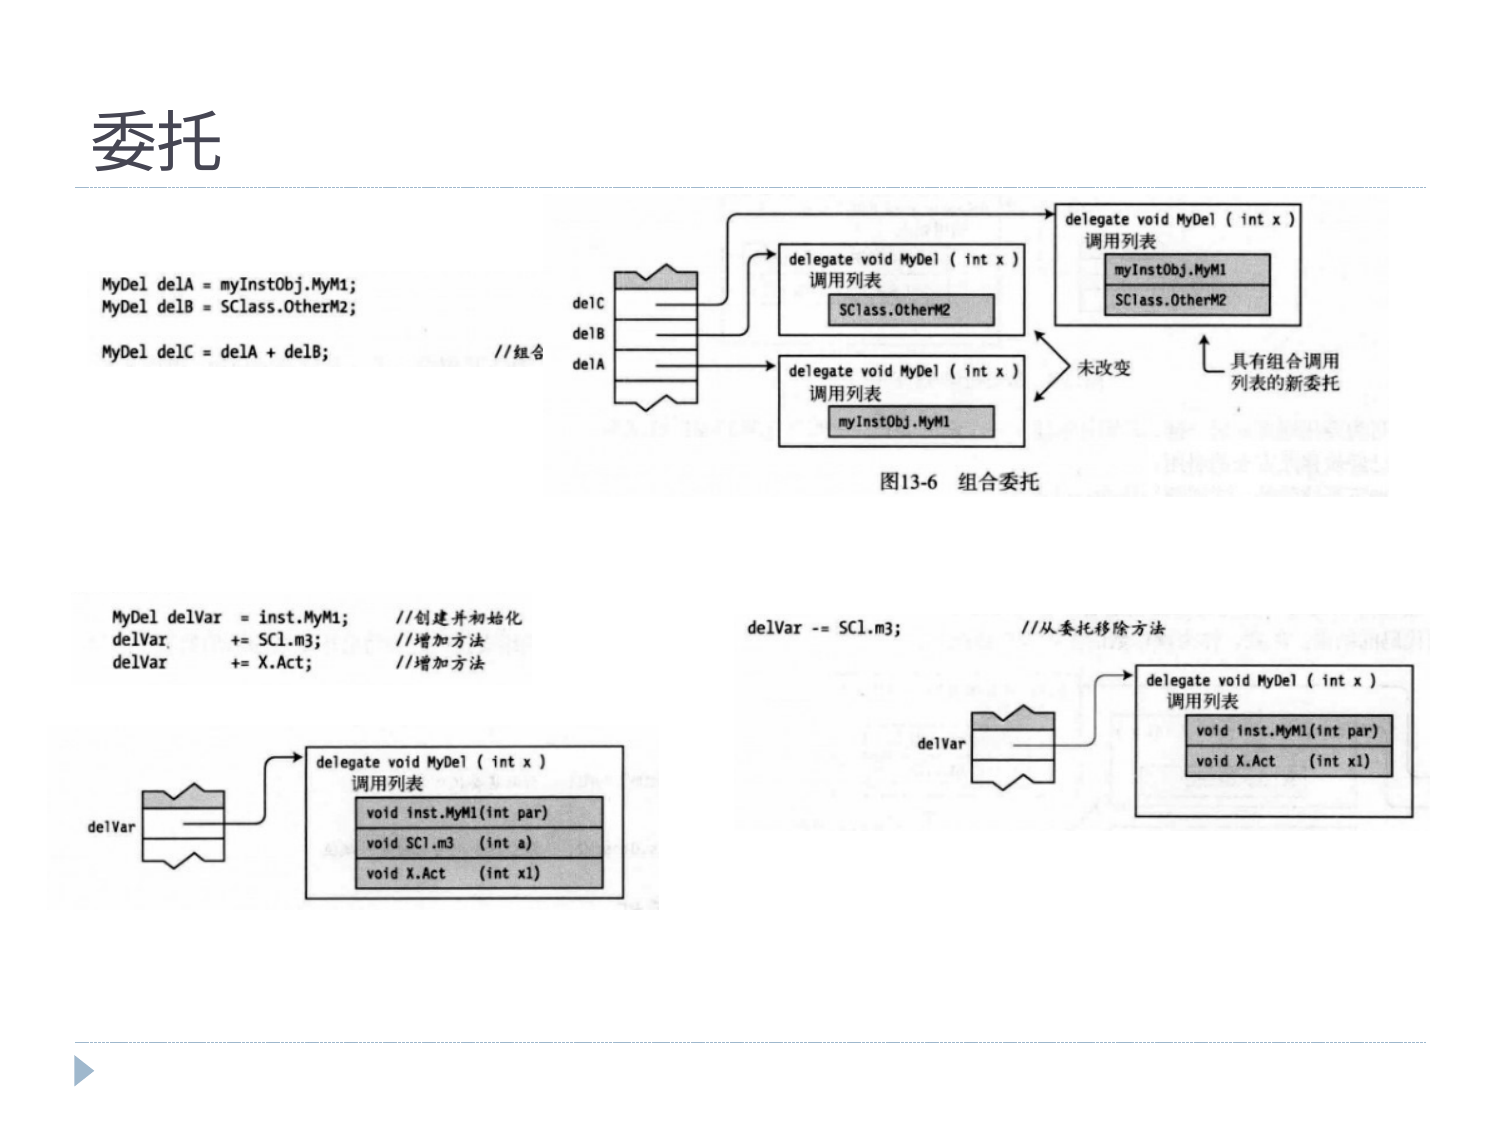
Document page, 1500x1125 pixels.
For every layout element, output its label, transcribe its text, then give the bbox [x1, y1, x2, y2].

picture [734, 614, 1430, 831]
title 委托 [75, 25, 1426, 188]
picture [87, 194, 1389, 497]
picture [71, 592, 532, 686]
picture [47, 725, 659, 910]
